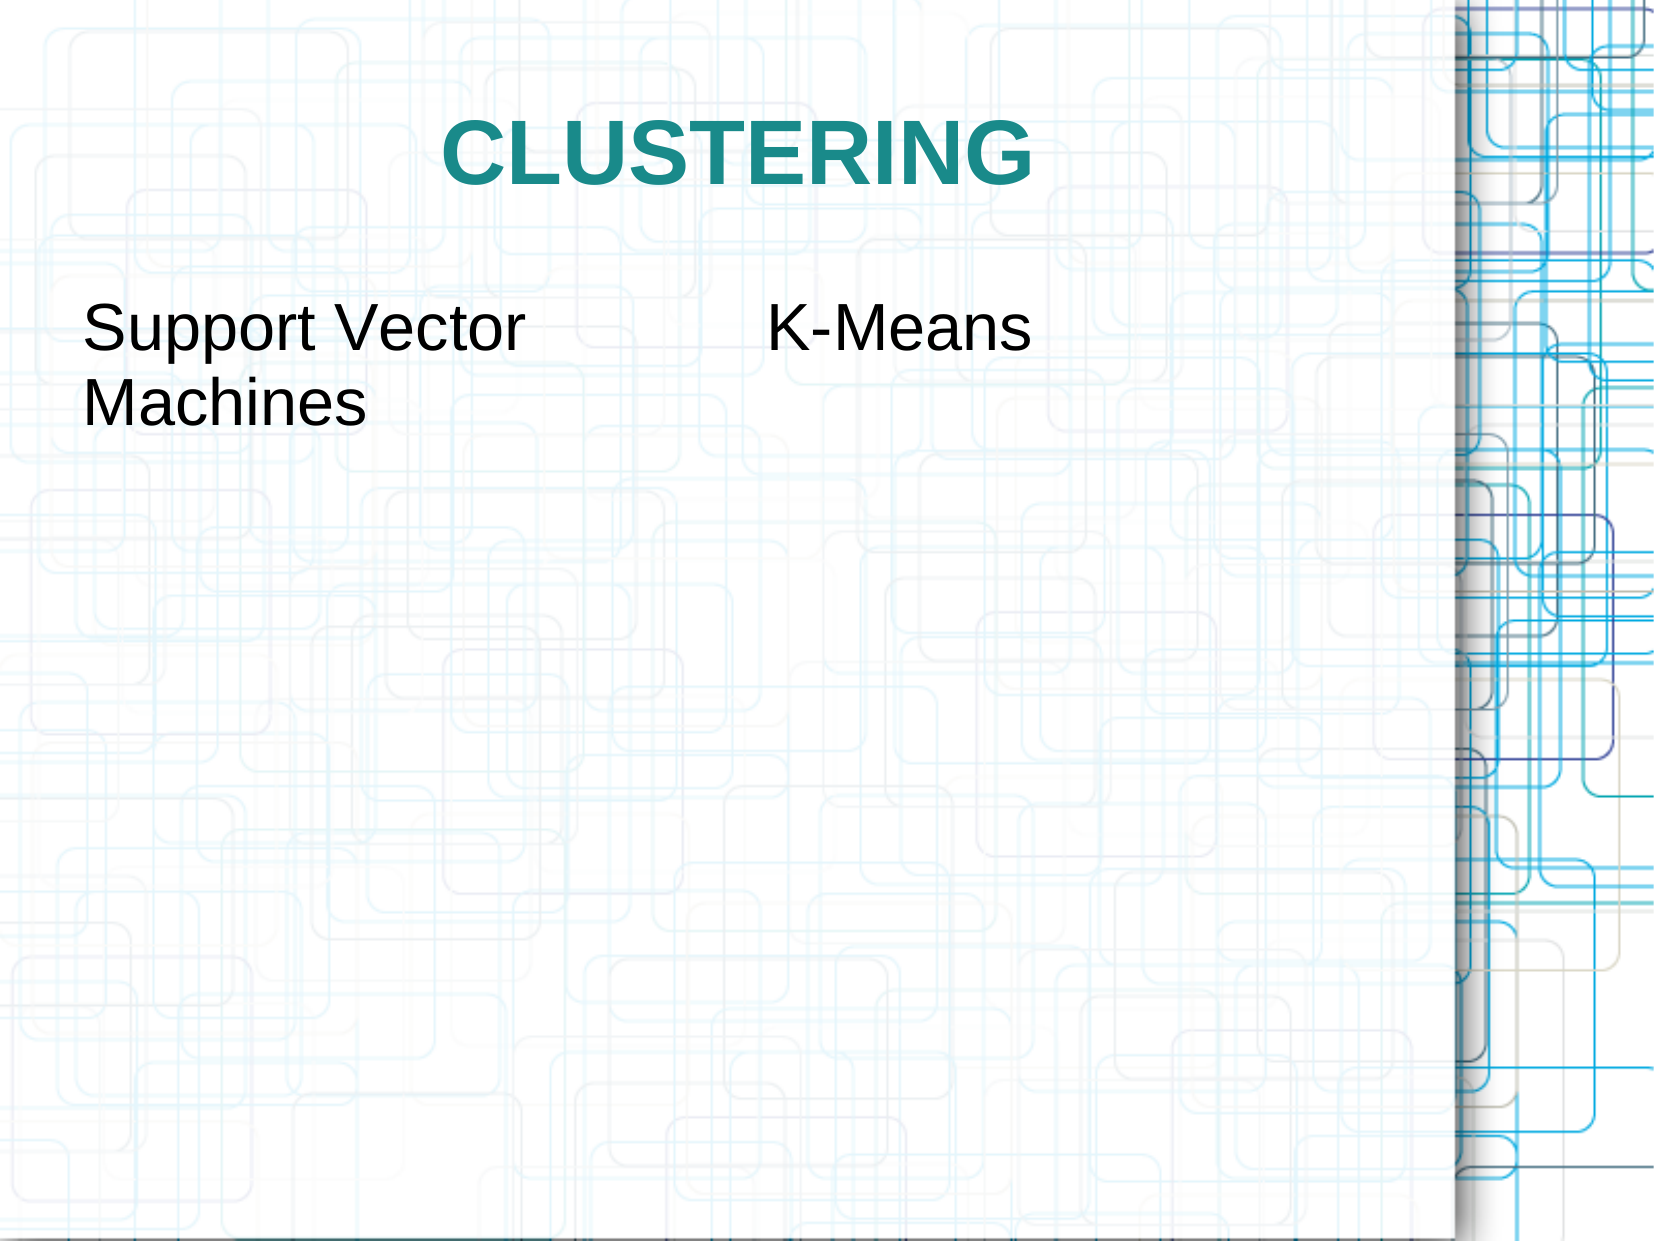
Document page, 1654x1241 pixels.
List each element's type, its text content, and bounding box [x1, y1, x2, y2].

title CLUSTERING [59, 49, 1418, 257]
list K-Means [766, 290, 1418, 1010]
picture [0, 0, 1654, 1241]
list Support Vector Machines [82, 290, 734, 1010]
